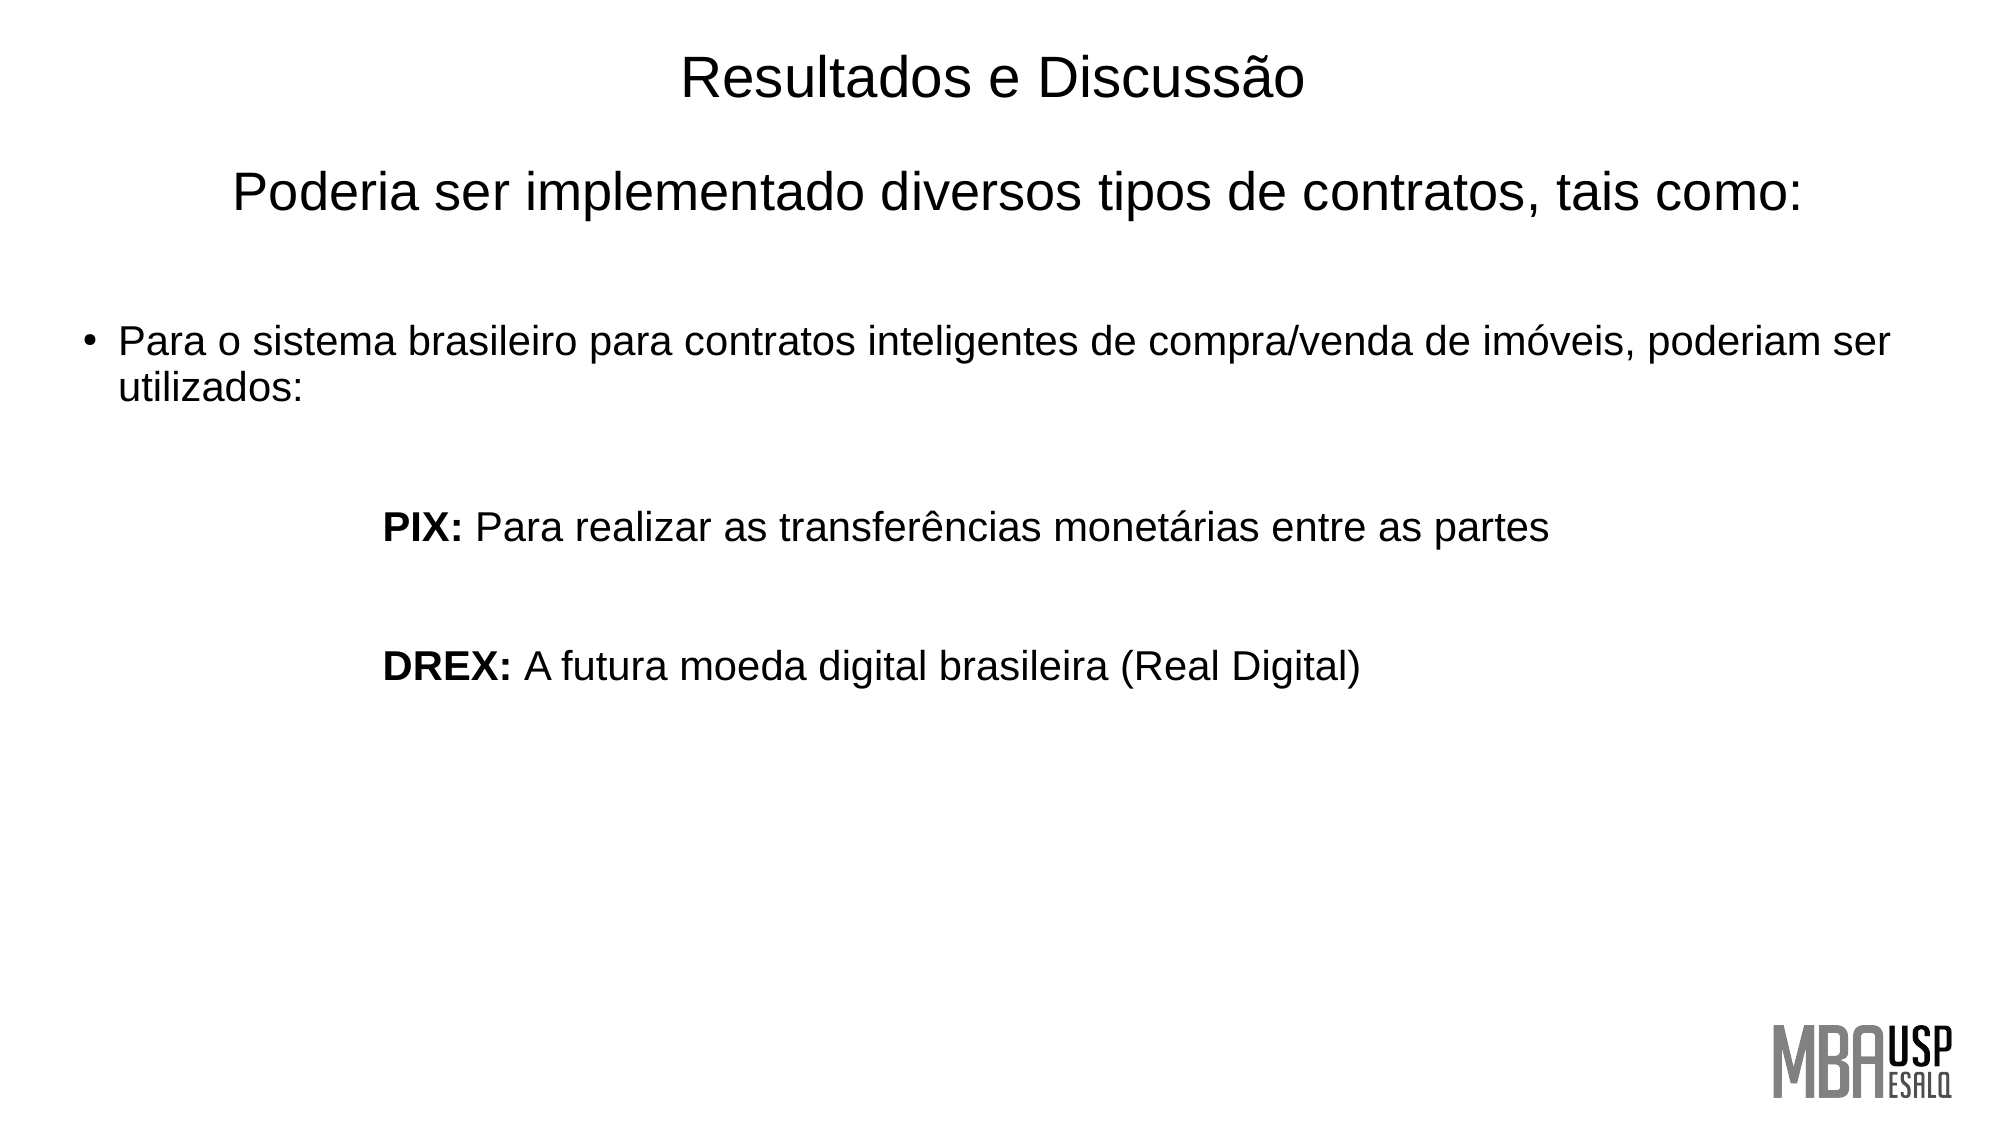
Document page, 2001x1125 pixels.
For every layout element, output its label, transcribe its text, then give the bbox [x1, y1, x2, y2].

text_box Poderia ser implementado diversos tipos de contratos, tais como: Para o sistema brasileiro para contratos inteligentes de compra/venda de imóveis, poderiam ser utilizados: PIX: Para realizar as transferências monetárias entre as partes DREX: A futura moeda digital brasileira (Real Digital) [82, 150, 1951, 976]
text_box Resultados e Discussão [37, 37, 1951, 118]
picture [1765, 1021, 1960, 1102]
